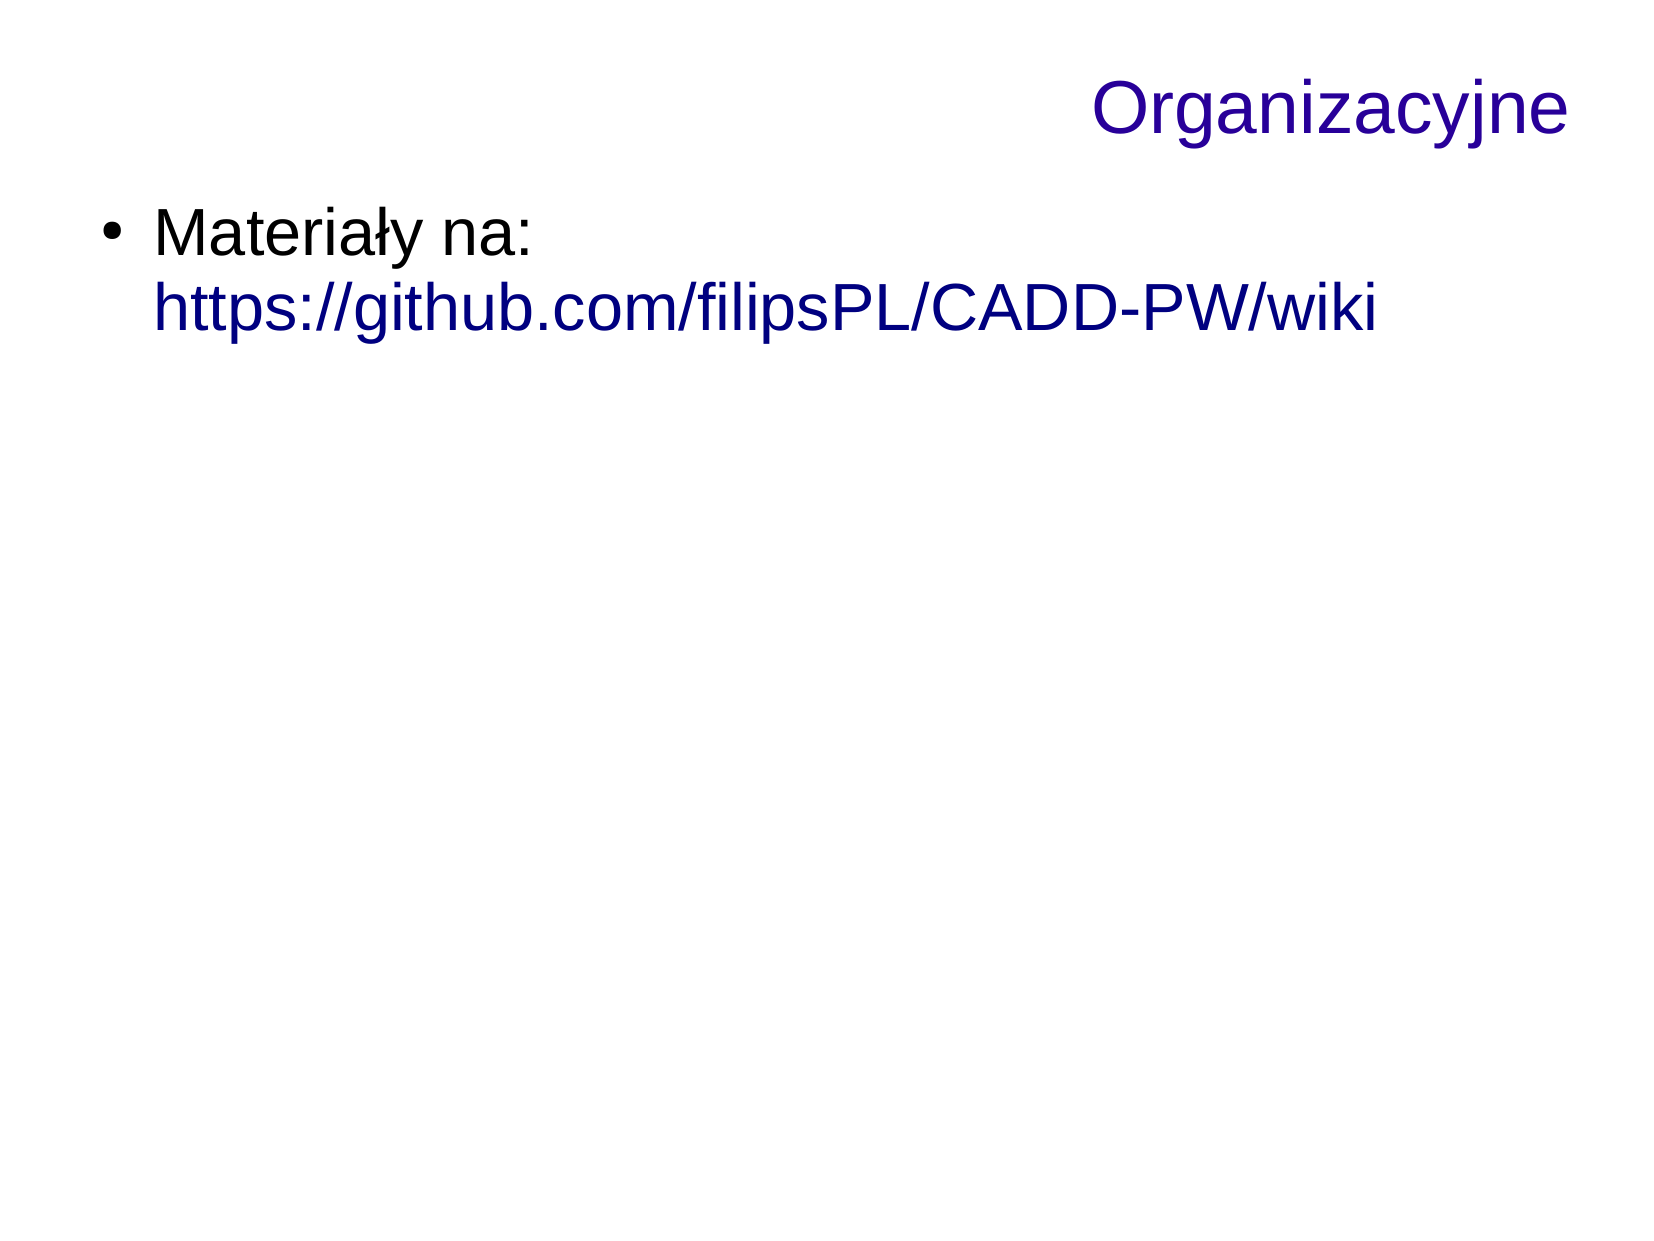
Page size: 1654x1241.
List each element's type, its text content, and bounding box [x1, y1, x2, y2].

list Materiały na:https://github.com/filipsPL/CADD-PW/wiki [82, 195, 1606, 1096]
title Organizacyjne [82, 49, 1571, 166]
